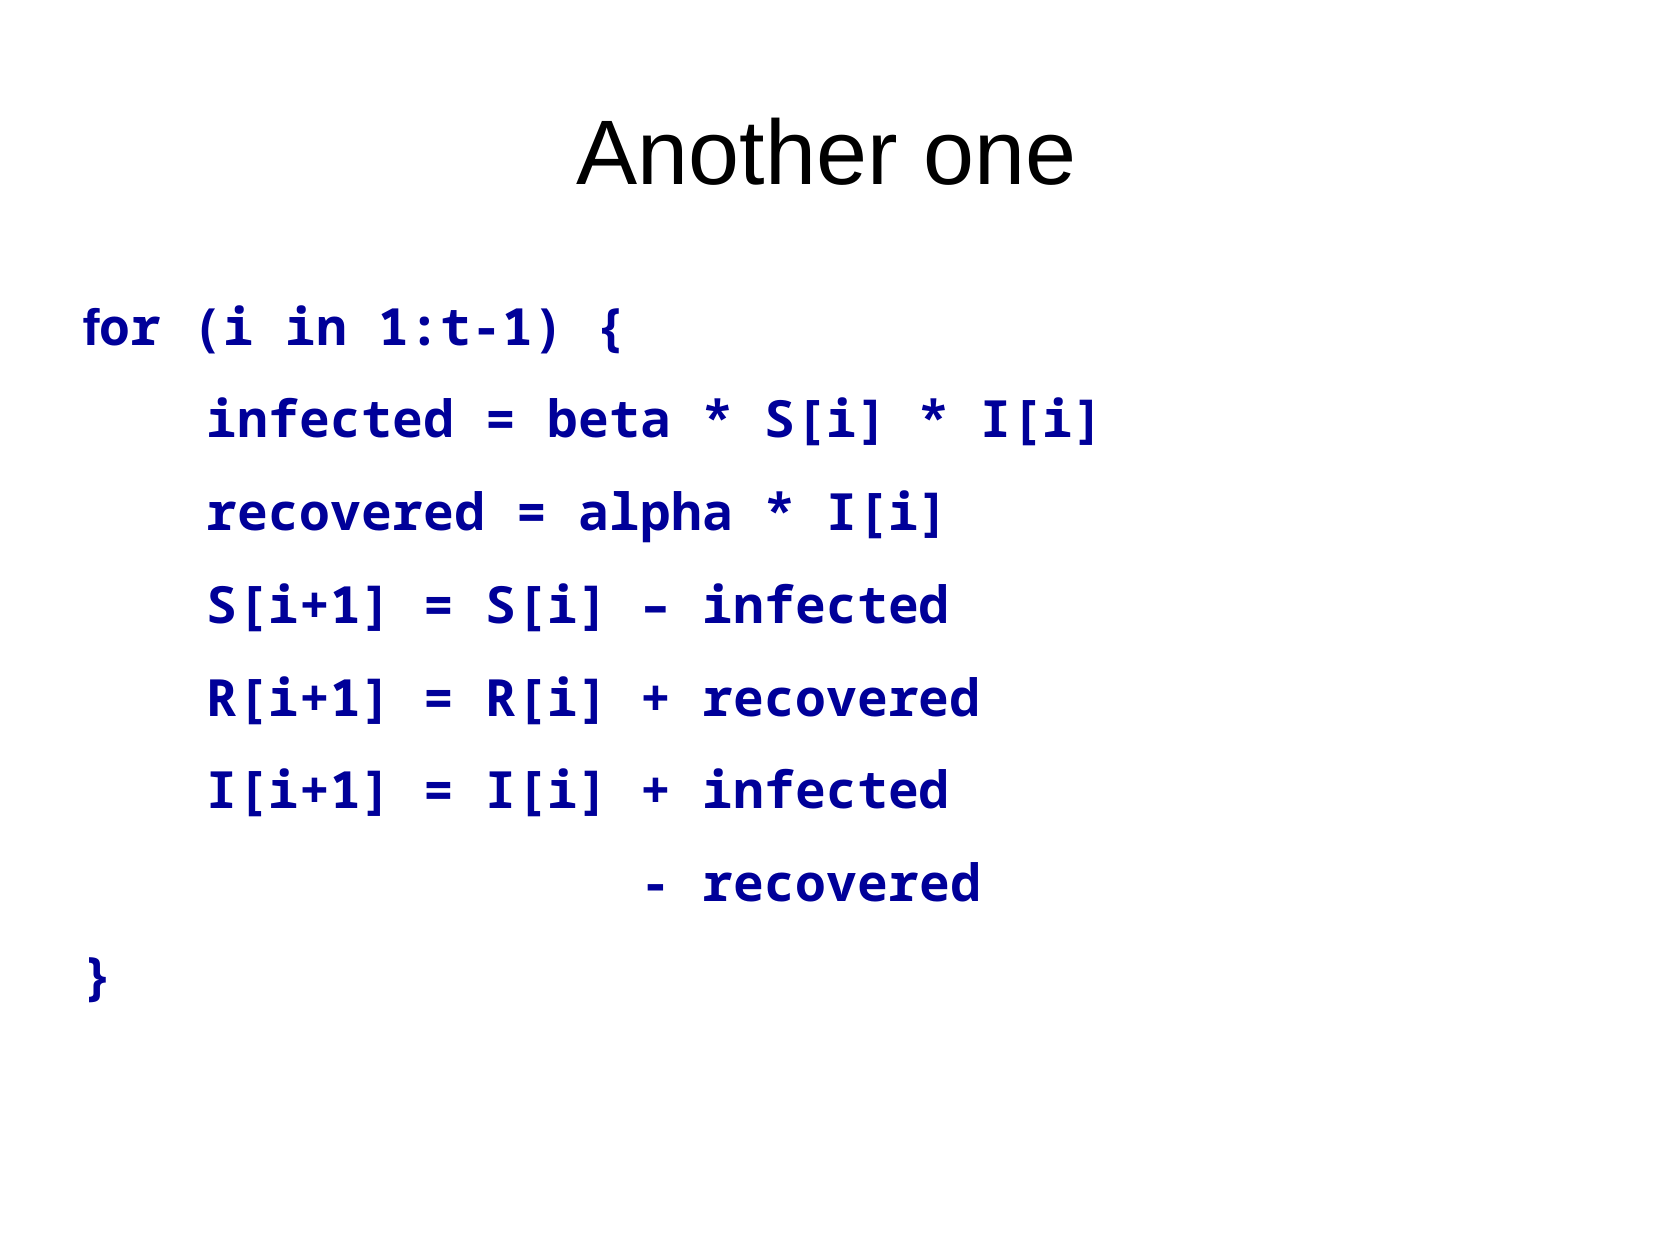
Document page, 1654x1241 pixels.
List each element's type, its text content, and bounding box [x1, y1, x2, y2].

list for (i in 1:t-1) { infected = beta * S[i] * I[i] recovered = alpha * I[i] S[i+1] = S[i] – infected R[i+1] = R[i] + recovered I[i+1] = I[i] + infected - recovered } [82, 290, 1571, 1010]
title Another one [82, 49, 1571, 257]
